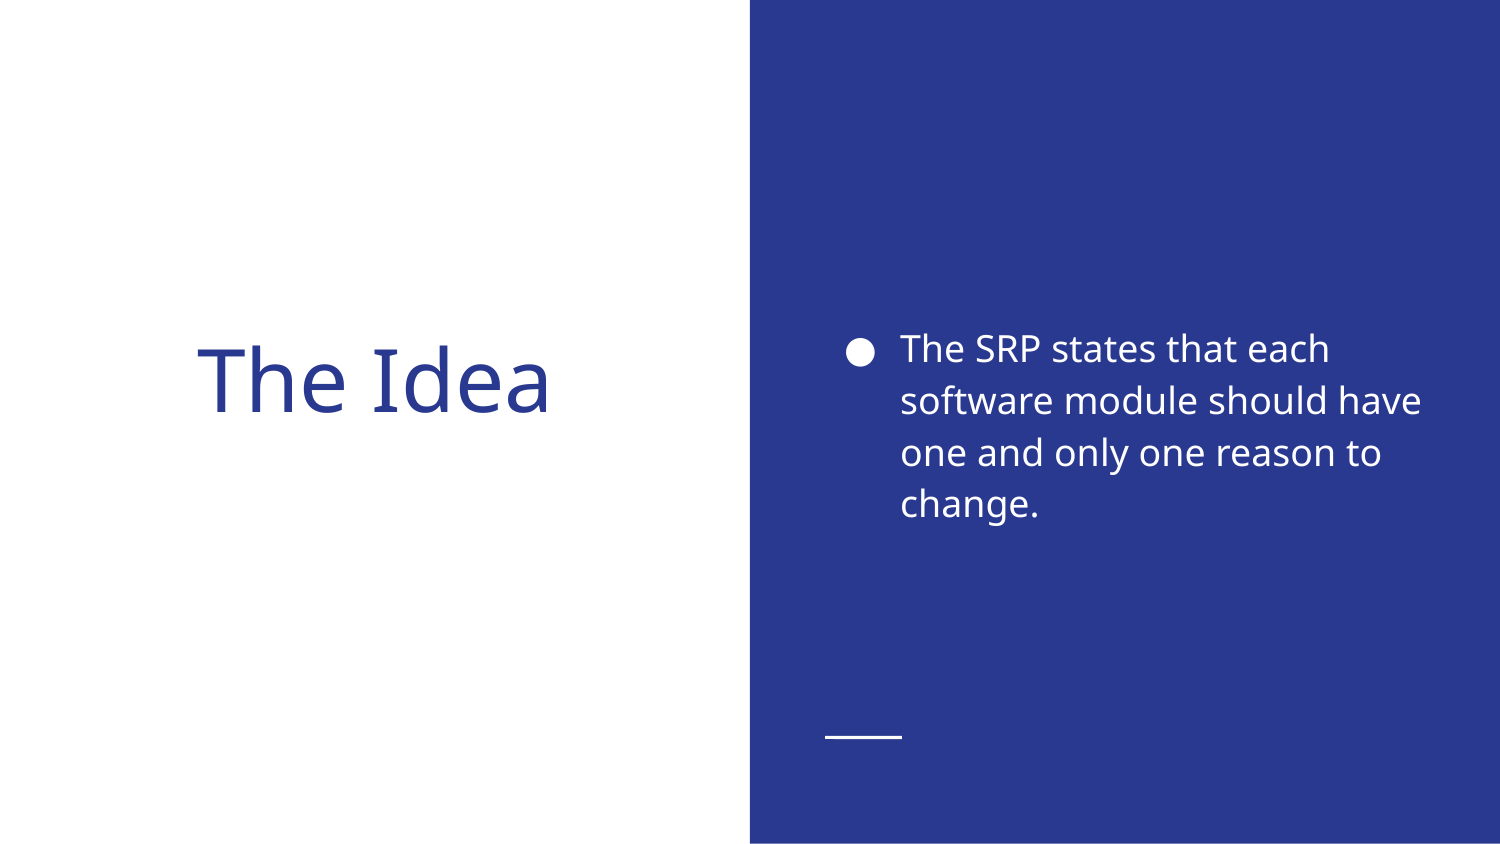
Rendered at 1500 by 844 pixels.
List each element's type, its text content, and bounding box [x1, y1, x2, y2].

list The SRP states that each software module should have one and only one reason to change. [810, 118, 1440, 725]
title The Idea [43, 188, 708, 446]
